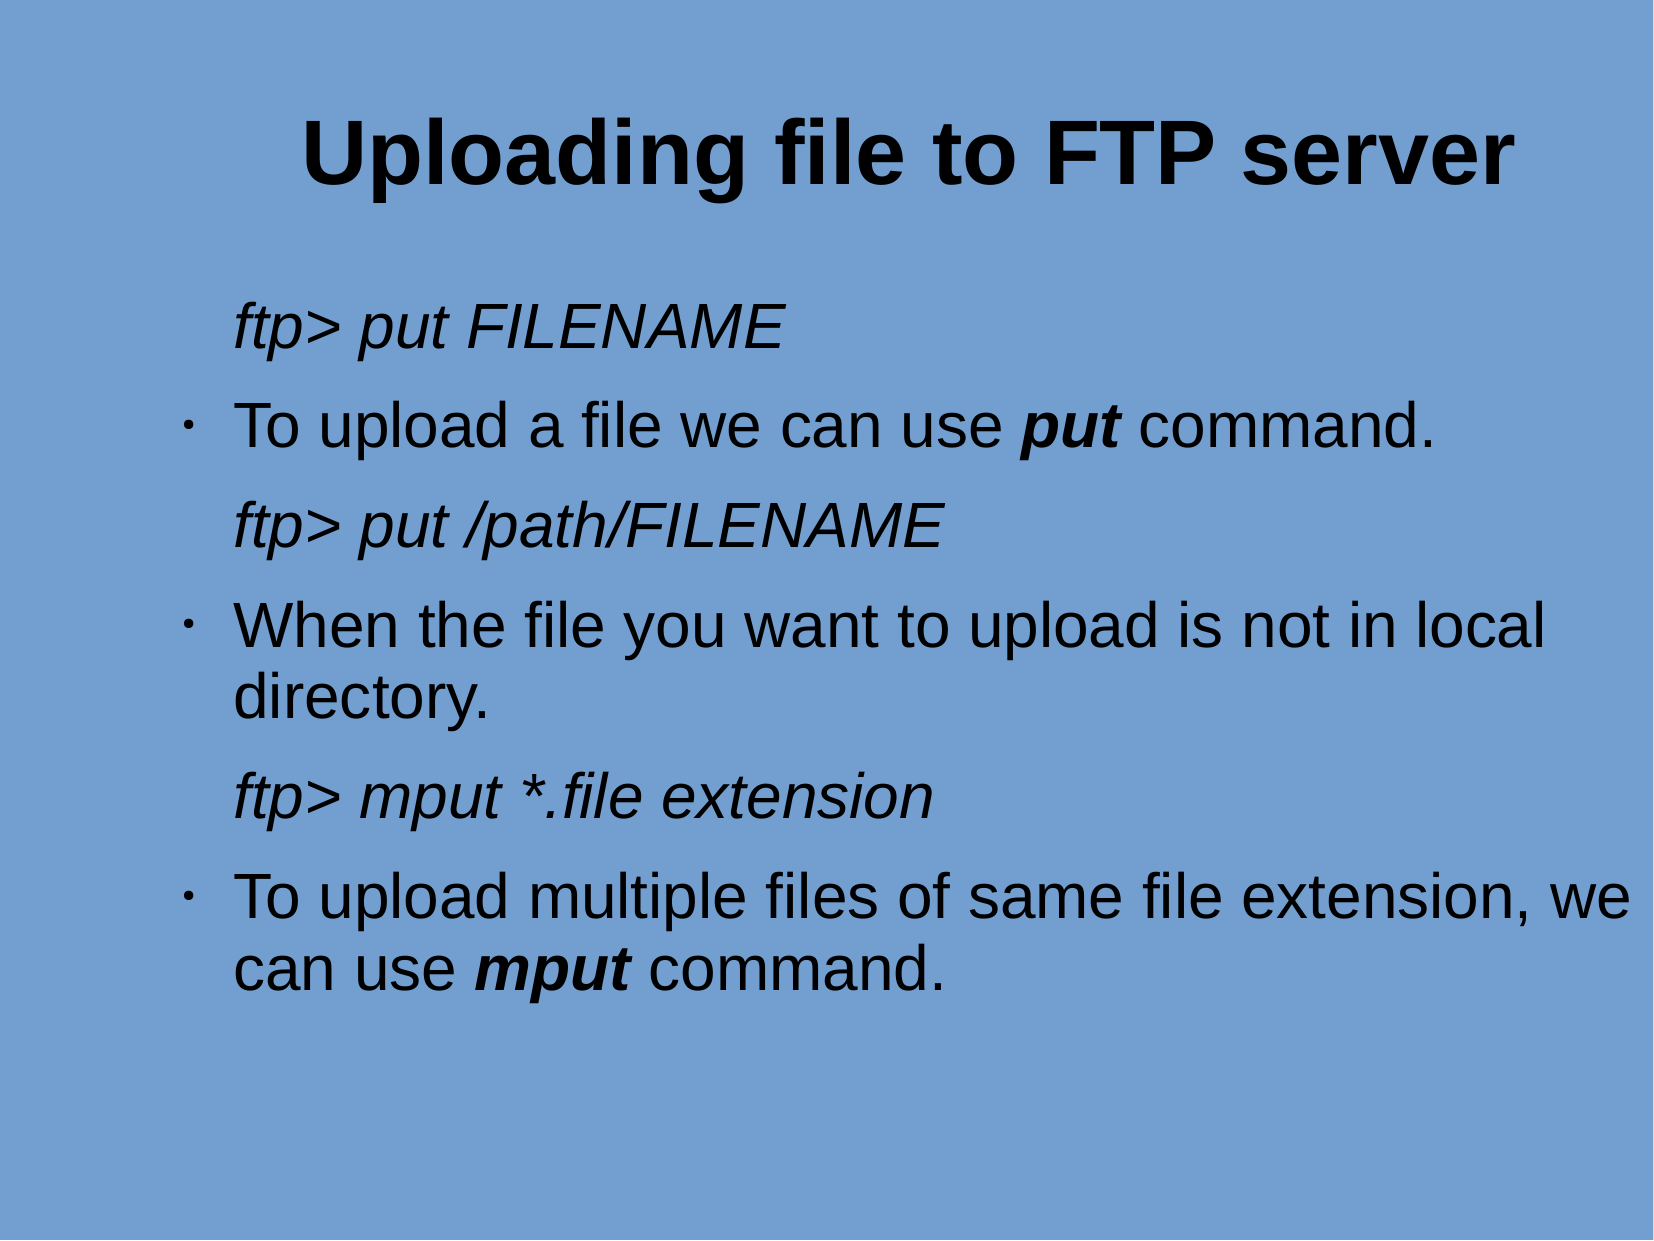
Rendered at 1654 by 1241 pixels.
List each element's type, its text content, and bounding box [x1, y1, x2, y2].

list ftp> put FILENAME To upload a file we can use put command. ftp> put /path/FILENAME When the file you want to upload is not in local directory. ftp> mput *.file extension To upload multiple files of same file extension, we can use mput command. [165, 290, 1654, 1010]
title Uploading file to FTP server [165, 49, 1654, 257]
